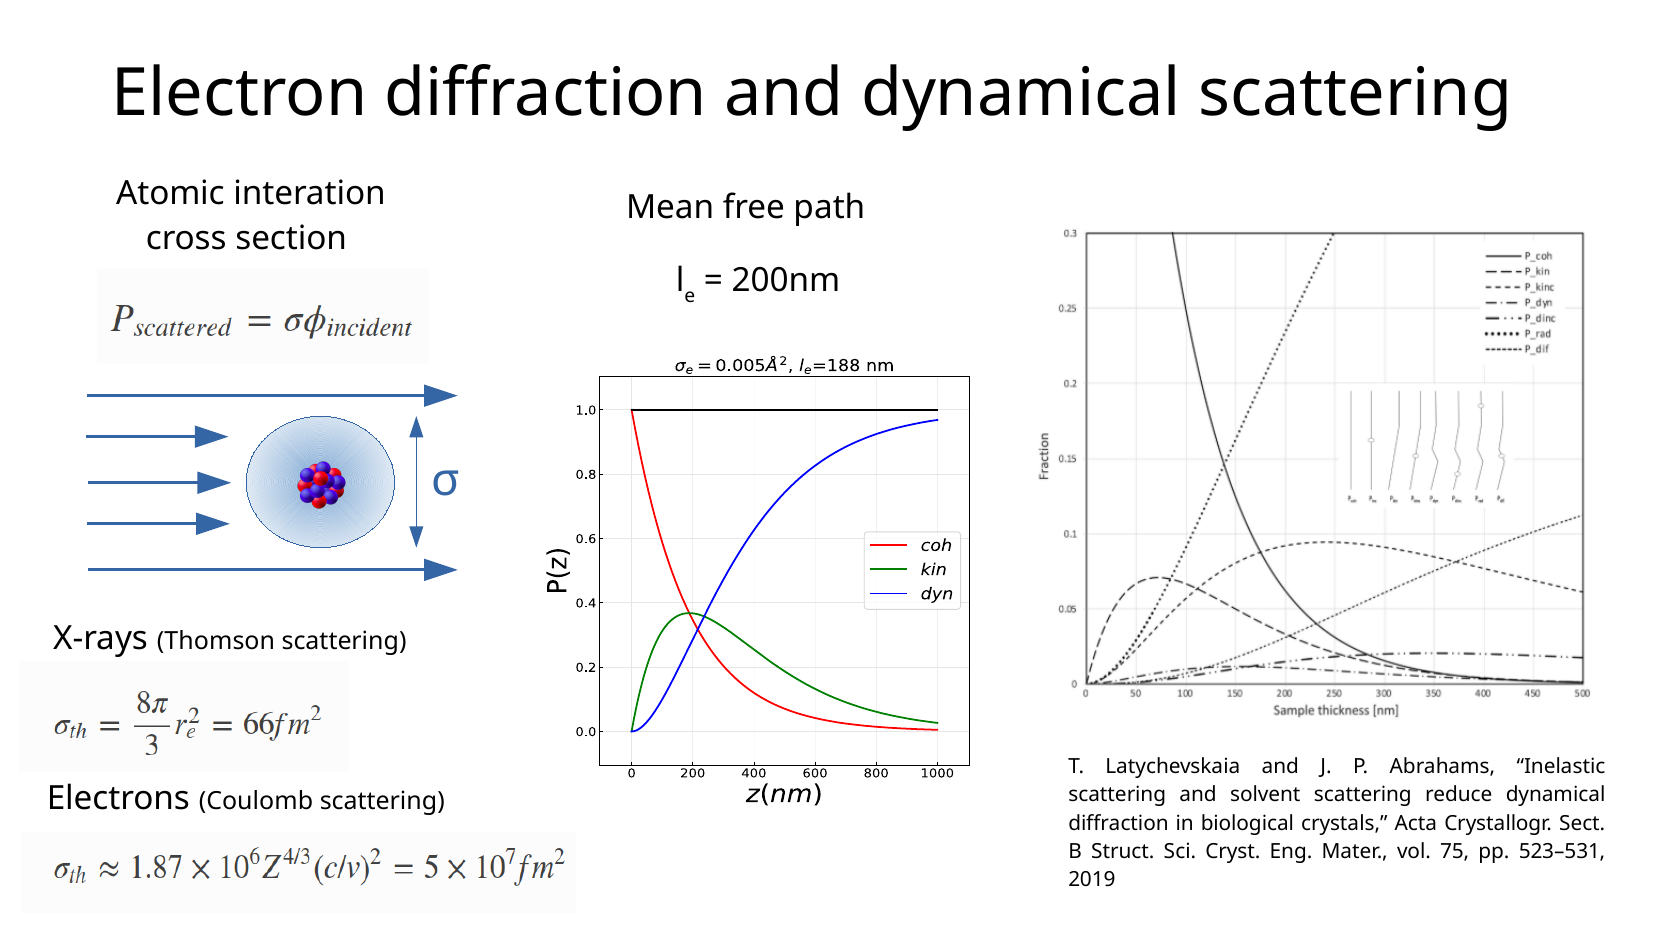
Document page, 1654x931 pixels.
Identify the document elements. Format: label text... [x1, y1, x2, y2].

title Mean free path [625, 177, 904, 234]
picture [531, 342, 984, 818]
title Electron diffraction and dynamical scattering [2, 0, 1654, 179]
title Electrons (Coulomb scattering) [46, 751, 476, 832]
title le = 200nm [649, 254, 928, 311]
picture [21, 832, 576, 913]
picture [998, 191, 1639, 747]
picture [97, 268, 429, 364]
text_box [246, 416, 395, 548]
text_box T. Latychevskaia and J. P. Abrahams, “Inelastic scattering and solvent scattering reduce dynamical diffraction in biological crystals,” Acta Crystallogr. Sect. B Struct. Sci. Cryst. Eng. Mater., vol. 75, pp. 523–531, 2019 [1053, 747, 1621, 898]
title σ [431, 446, 482, 508]
picture [295, 459, 348, 511]
picture [18, 661, 349, 772]
title Atomic interation cross section [73, 169, 429, 259]
title X-rays (Thomson scattering) [53, 592, 426, 682]
